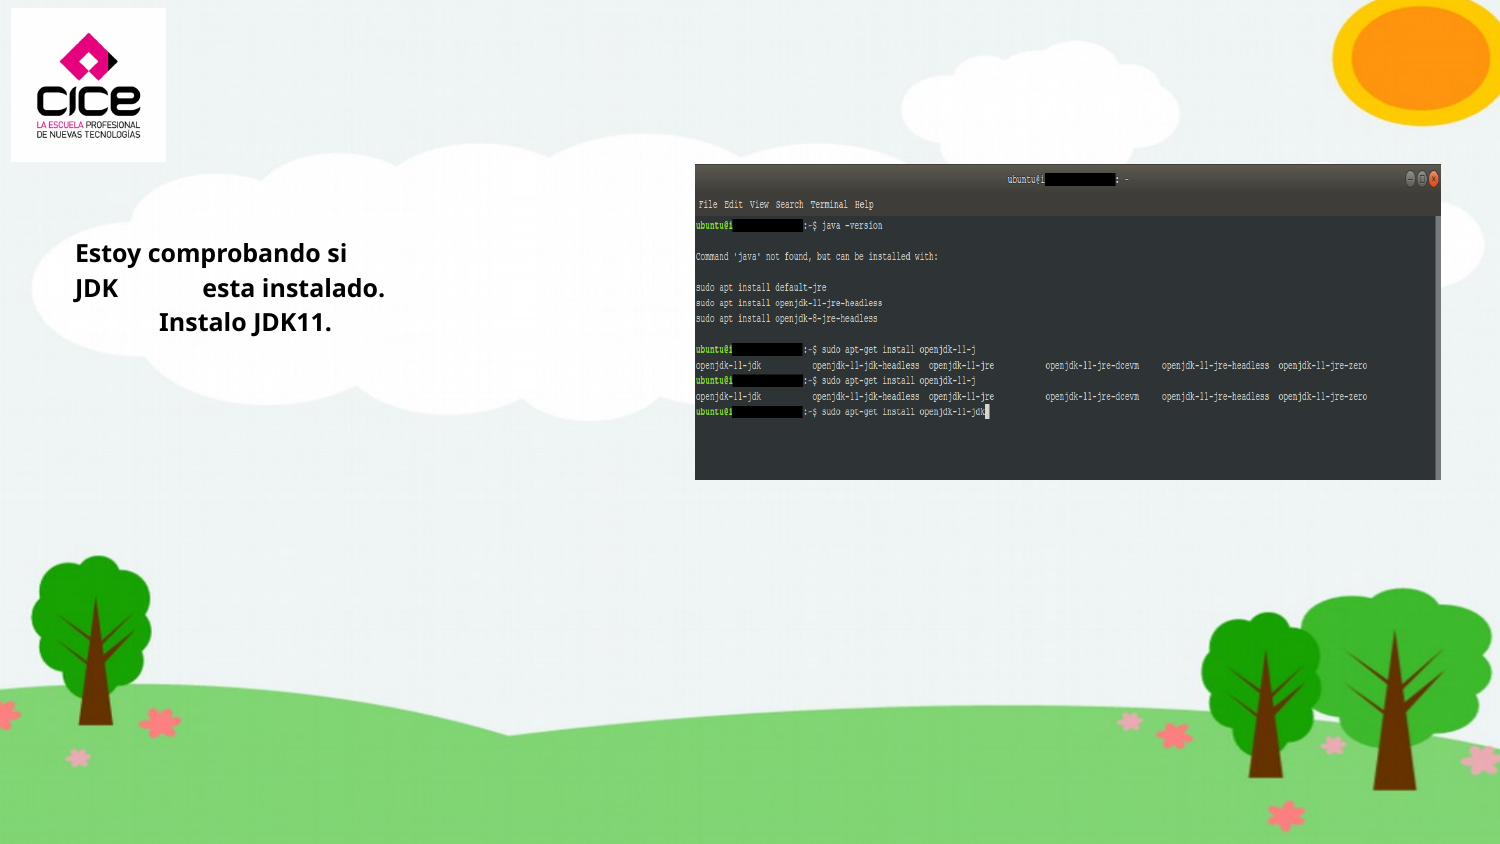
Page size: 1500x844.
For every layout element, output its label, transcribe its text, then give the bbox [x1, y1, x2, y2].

title Estoy comprobando si JDK esta instalado. Instalo JDK11. [75, 240, 391, 335]
picture [0, 0, 1500, 844]
